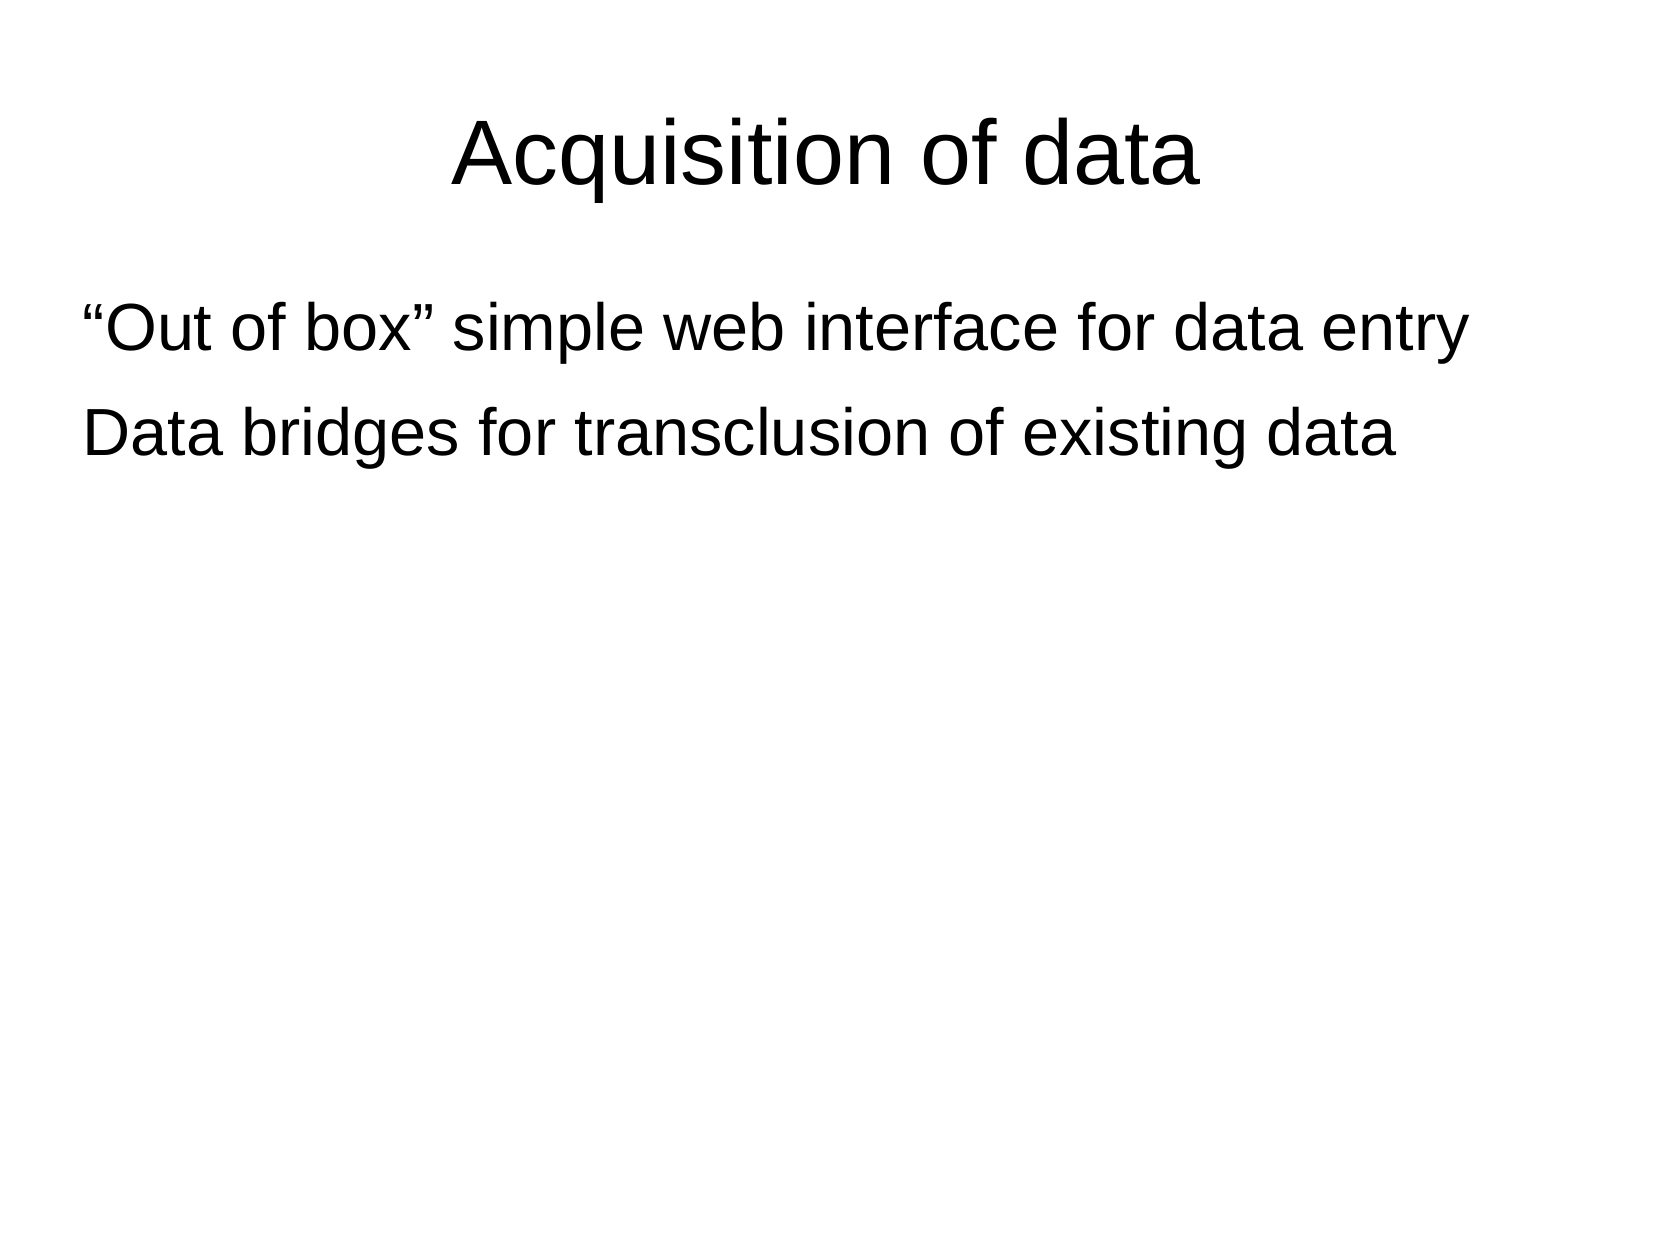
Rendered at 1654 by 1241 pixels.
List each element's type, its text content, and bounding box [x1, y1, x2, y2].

list “Out of box” simple web interface for data entry Data bridges for transclusion of existing data [82, 290, 1571, 1010]
title Acquisition of data [82, 49, 1571, 257]
